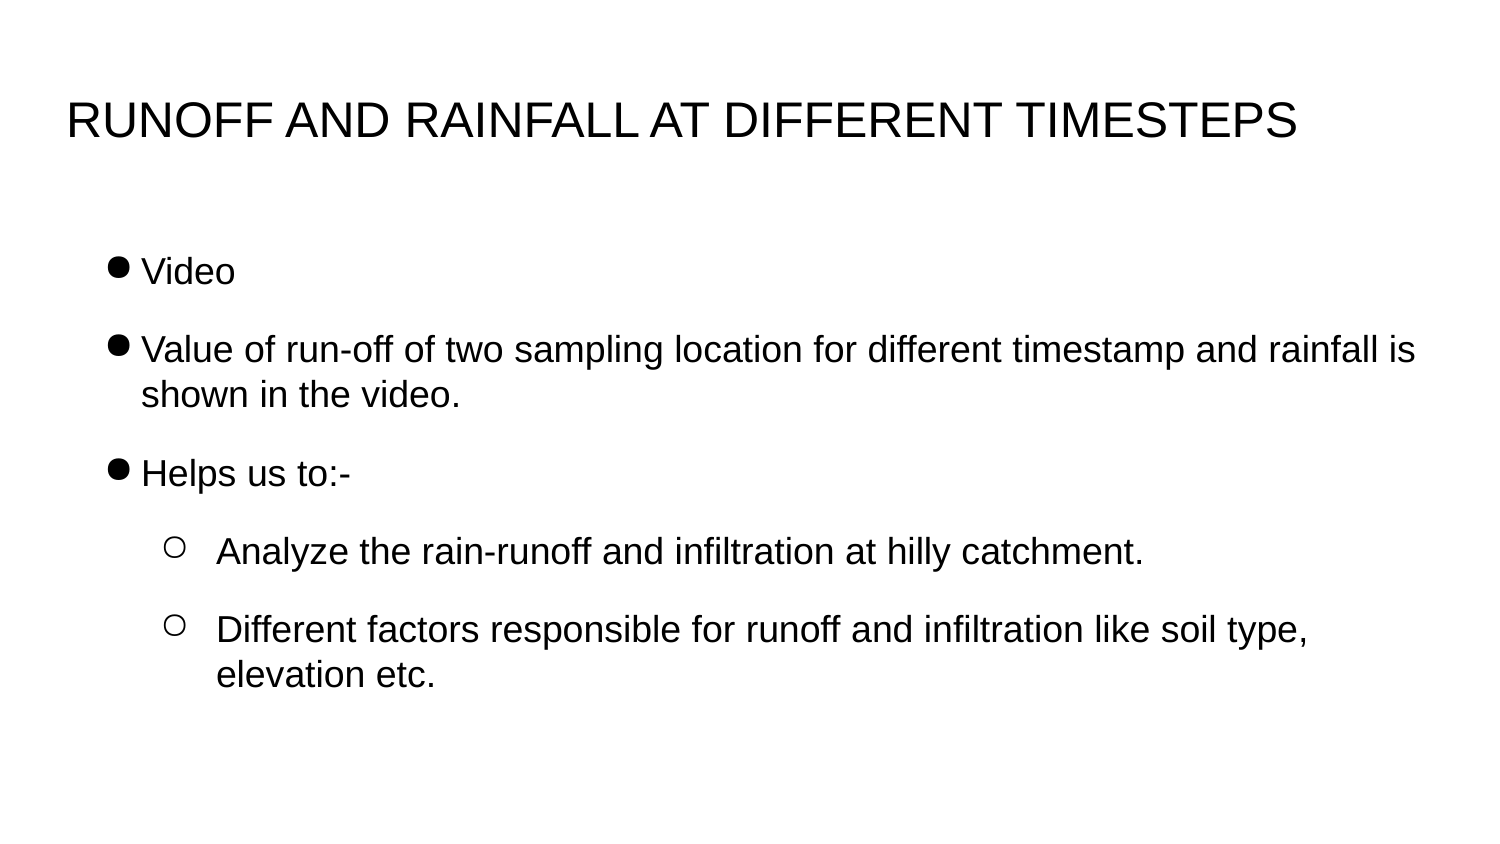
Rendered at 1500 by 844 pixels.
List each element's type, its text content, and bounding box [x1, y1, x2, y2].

title RUNOFF AND RAINFALL AT DIFFERENT TIMESTEPS [51, 72, 1449, 167]
list Video Value of run-off of two sampling location for different timestamp and rainfall is shown in the video. Helps us to:- Analyze the rain-runoff and infiltration at hilly catchment. Different factors responsible for runoff and infiltration like soil type, elevation etc. [51, 231, 1449, 750]
